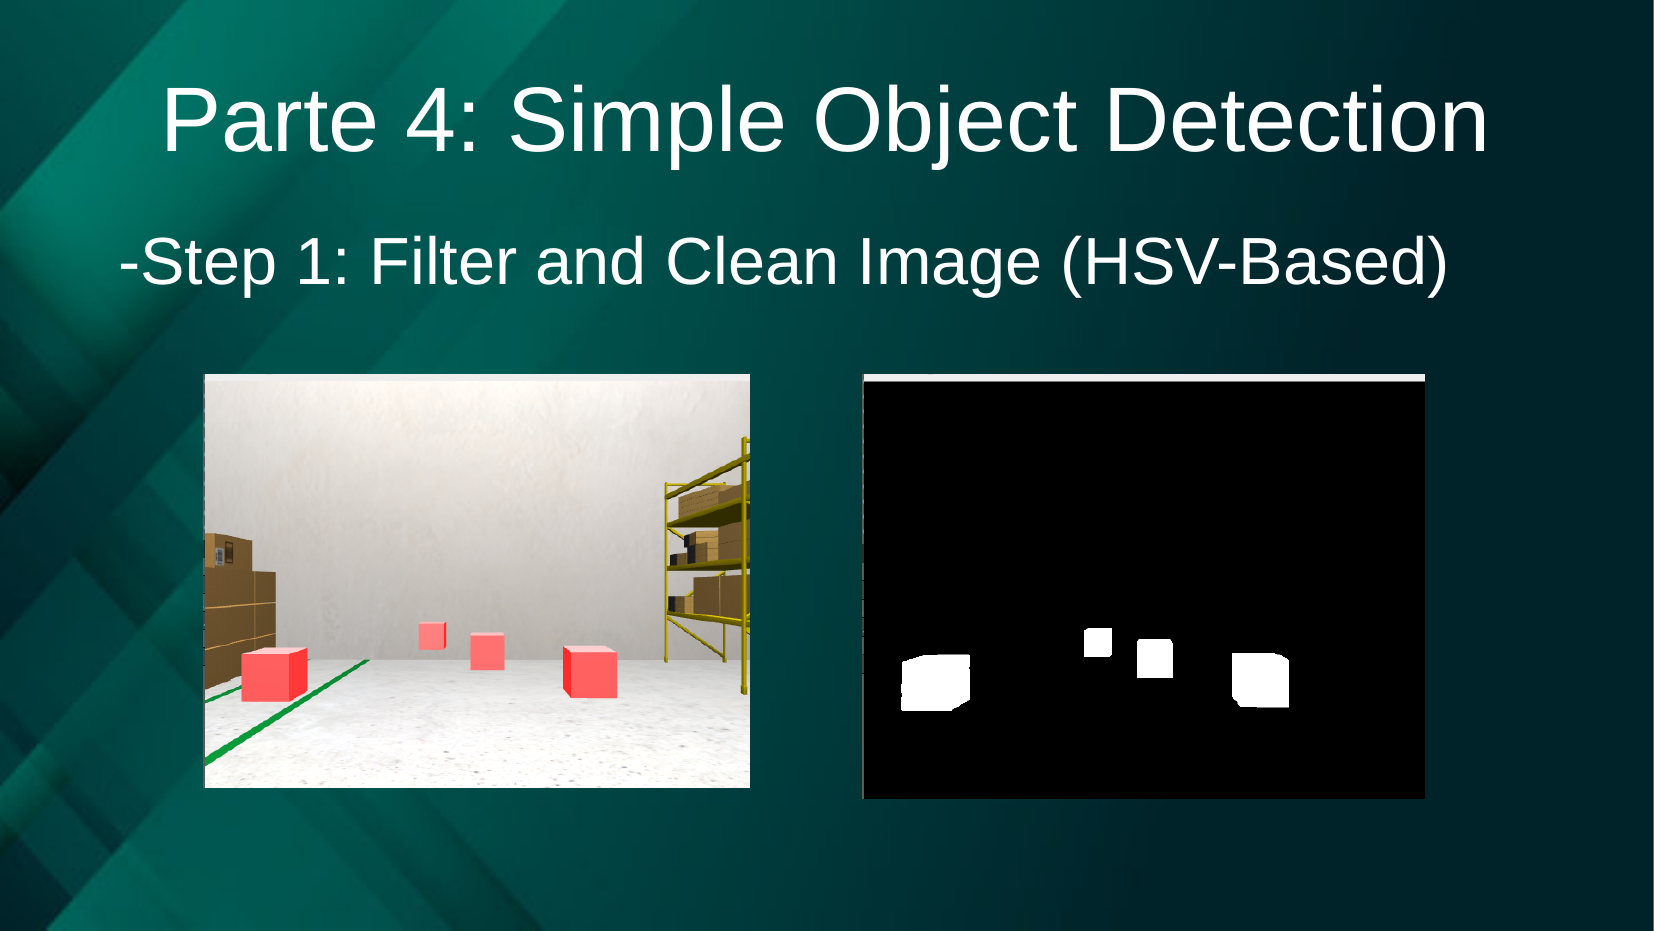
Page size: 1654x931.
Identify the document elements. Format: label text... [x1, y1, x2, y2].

text_box -Step 1: Filter and Clean Image (HSV-Based) [82, 217, 1571, 338]
title Parte 4: Simple Object Detection [82, 37, 1571, 193]
picture [0, 0, 1654, 931]
